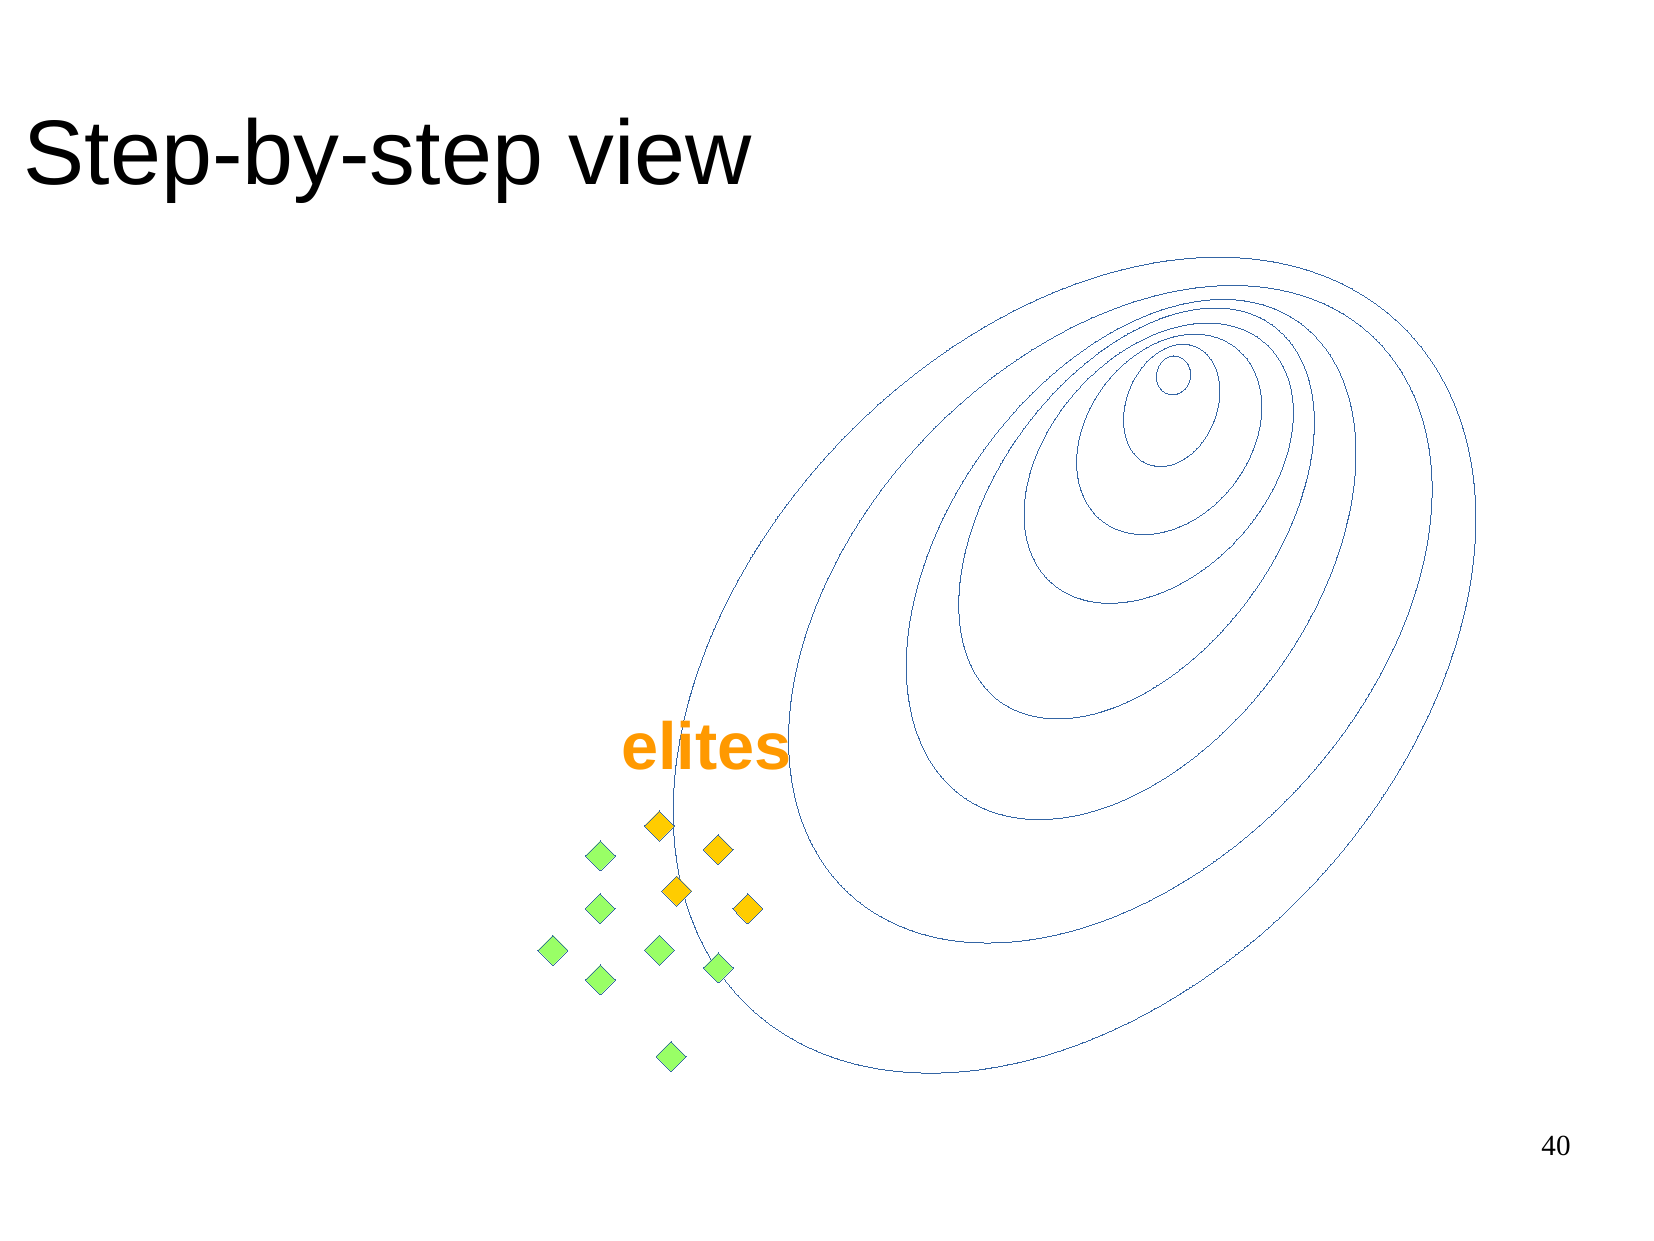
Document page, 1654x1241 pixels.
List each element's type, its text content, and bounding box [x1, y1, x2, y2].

text_box [537, 935, 568, 966]
text_box [644, 935, 675, 966]
text_box [656, 1041, 687, 1072]
text_box [585, 964, 616, 995]
text_box [585, 840, 616, 871]
text_box [644, 257, 1476, 1074]
text_box [585, 893, 616, 924]
title Step-by-step view [23, 49, 1512, 257]
text_box elites [550, 708, 808, 799]
